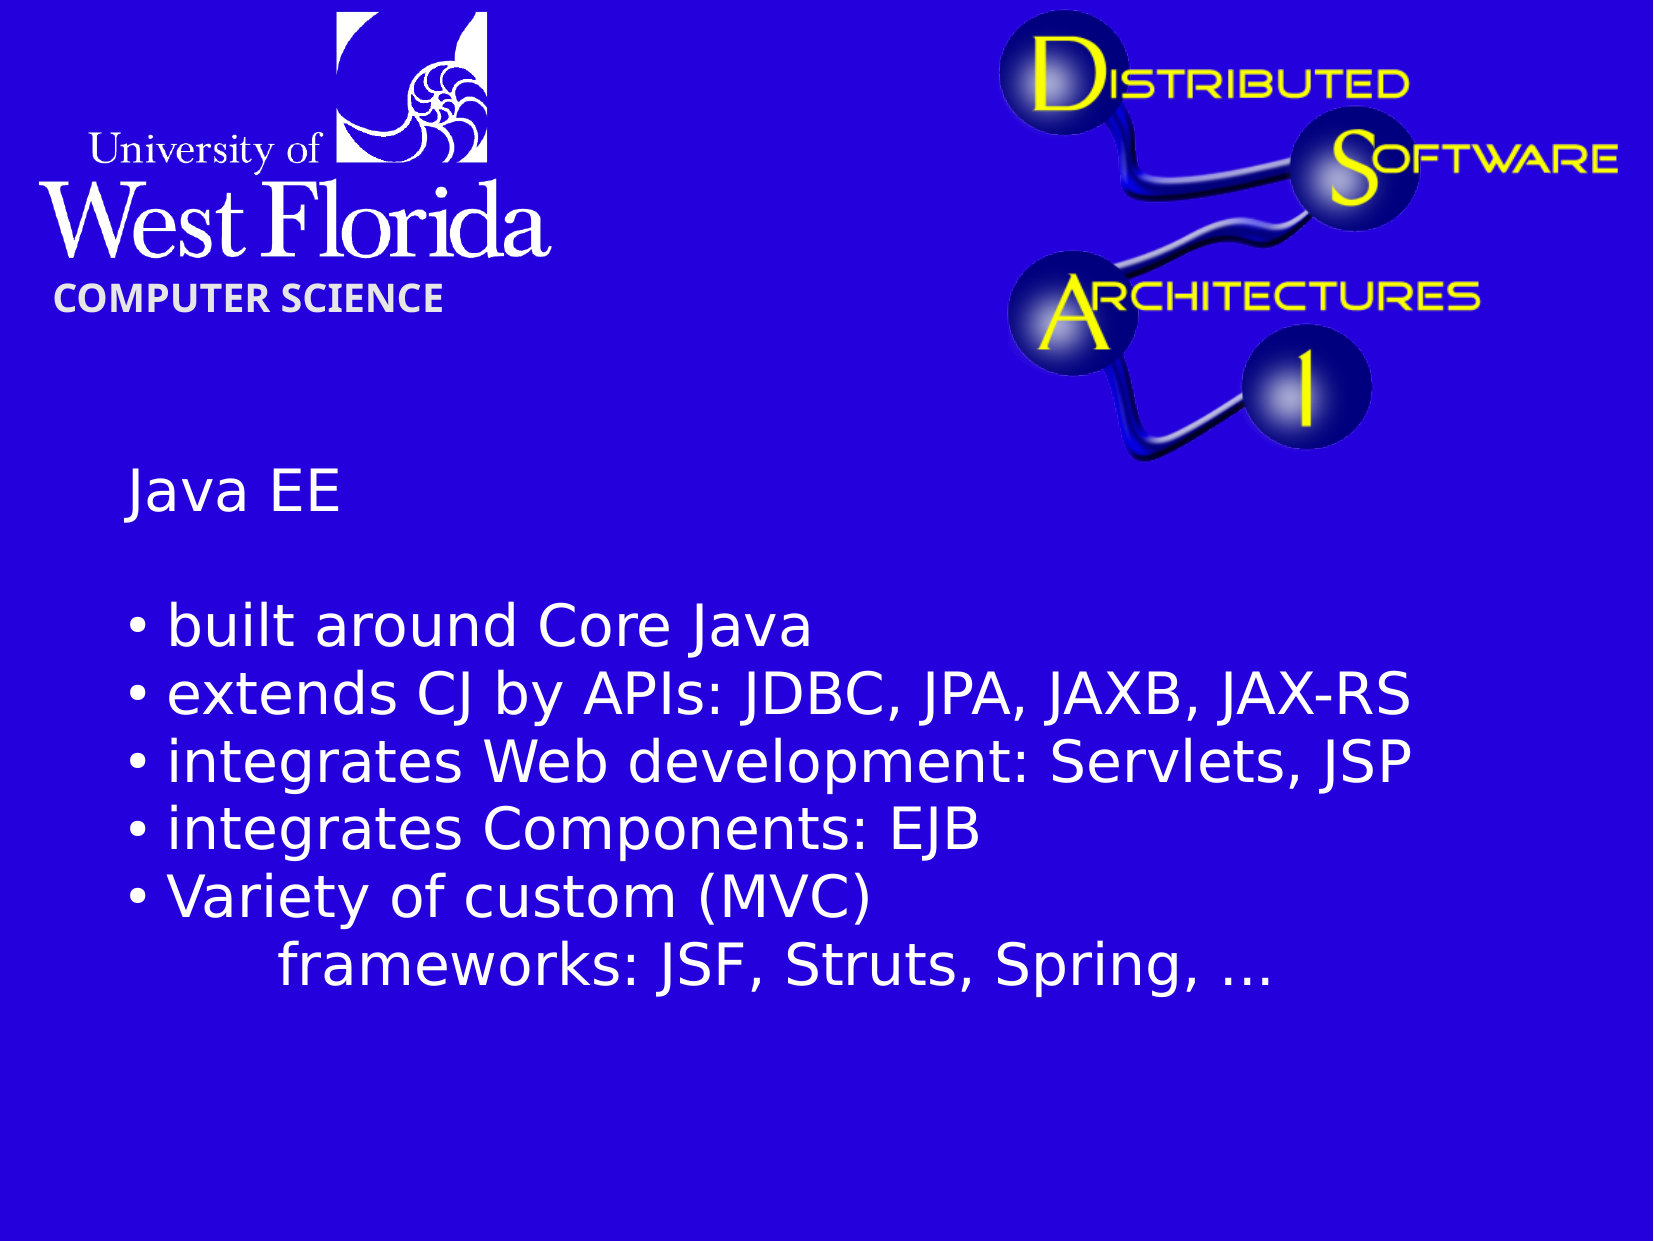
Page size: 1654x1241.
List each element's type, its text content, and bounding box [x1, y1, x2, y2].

picture [37, 0, 559, 262]
text_box Java EE built around Core Java extends CJ by APIs: JDBC, JPA, JAXB, JAX-RS integrates Web development: Servlets, JSP integrates Components: EJB Variety of custom (MVC) frameworks: JSF, Struts, Spring, ... [112, 450, 1613, 1091]
picture [910, 0, 1653, 506]
text_box COMPUTER SCIENCE [37, 262, 563, 334]
